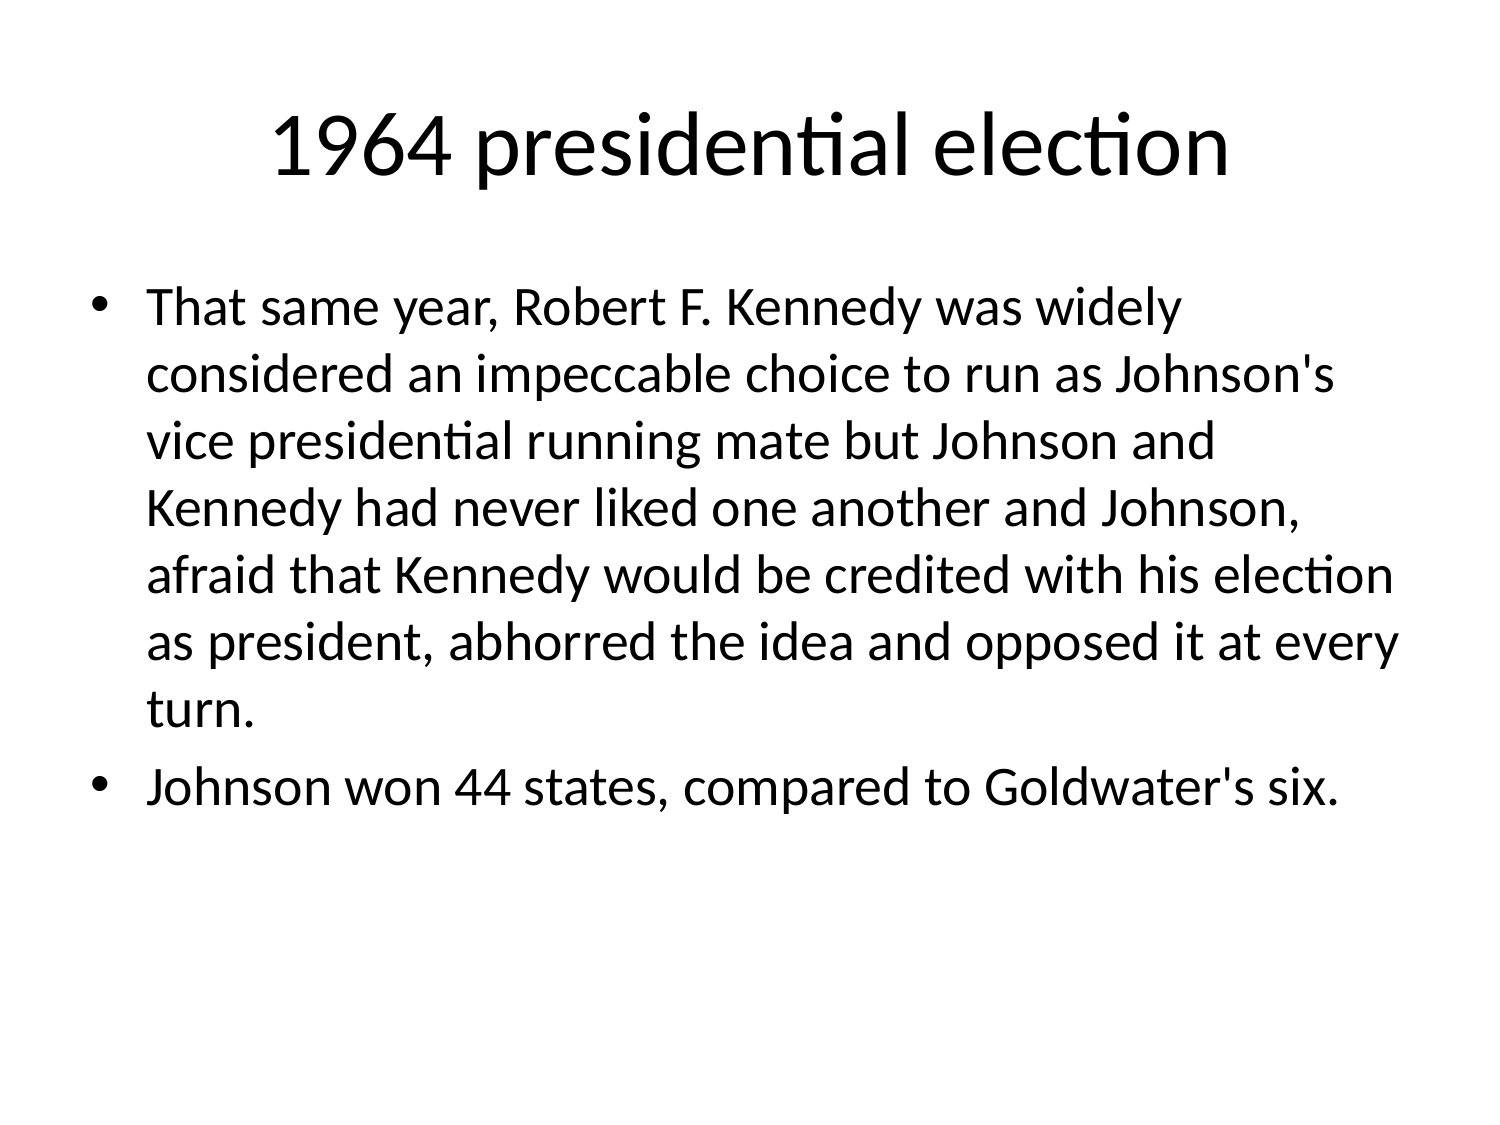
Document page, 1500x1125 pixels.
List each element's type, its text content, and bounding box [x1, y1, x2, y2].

list That same year, Robert F. Kennedy was widely considered an impeccable choice to run as Johnson's vice presidential running mate but Johnson and Kennedy had never liked one another and Johnson, afraid that Kennedy would be credited with his election as president, abhorred the idea and opposed it at every turn. Johnson won 44 states, compared to Goldwater's six. [75, 262, 1425, 1005]
title 1964 presidential election [75, 45, 1425, 233]
